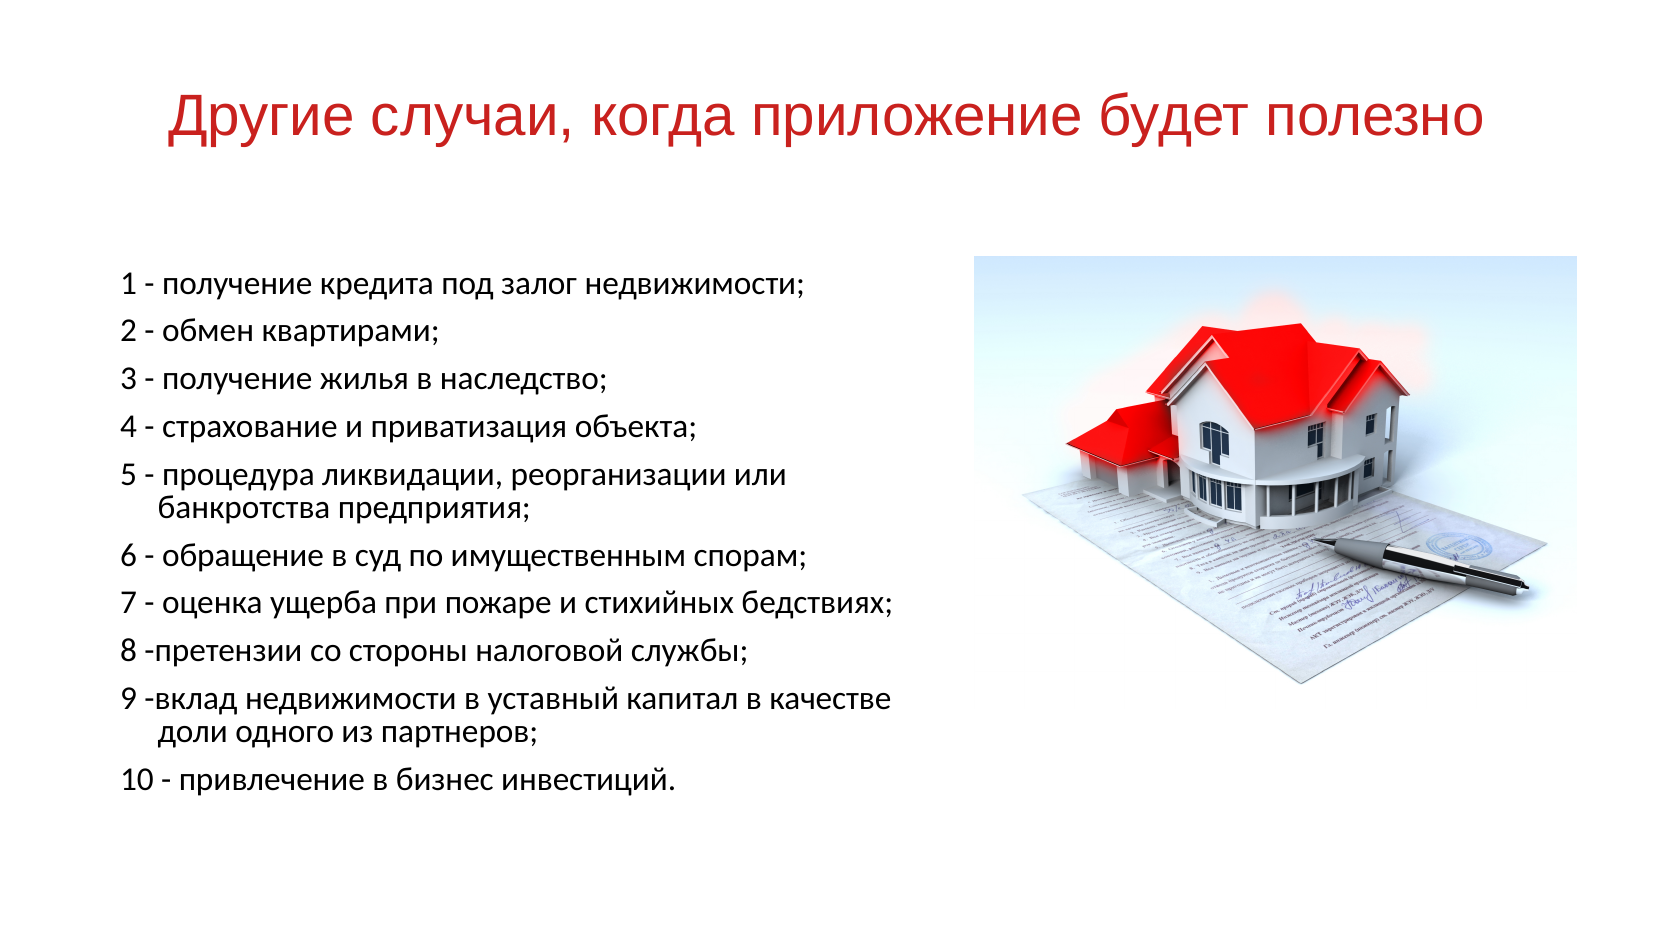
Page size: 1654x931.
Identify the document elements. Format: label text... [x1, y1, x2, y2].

title Другие случаи, когда приложение будет полезно [82, 37, 1571, 193]
list 1 - получение кредита под залог недвижимости; 2 - обмен квартирами; 3 - получение жилья в наследство; 4 - страхование и приватизация объекта; 5 - процедура ликвидации, реорганизации или банкротства предприятия; 6 - обращение в суд по имущественным спорам; 7 - оценка ущерба при пожаре и стихийных бедствиях; 8 -претензии со стороны налоговой службы; 9 -вклад недвижимости в уставный капитал в качестве доли одного из партнеров; 10 - привлечение в бизнес инвестиций. [82, 217, 916, 857]
picture [974, 256, 1577, 709]
